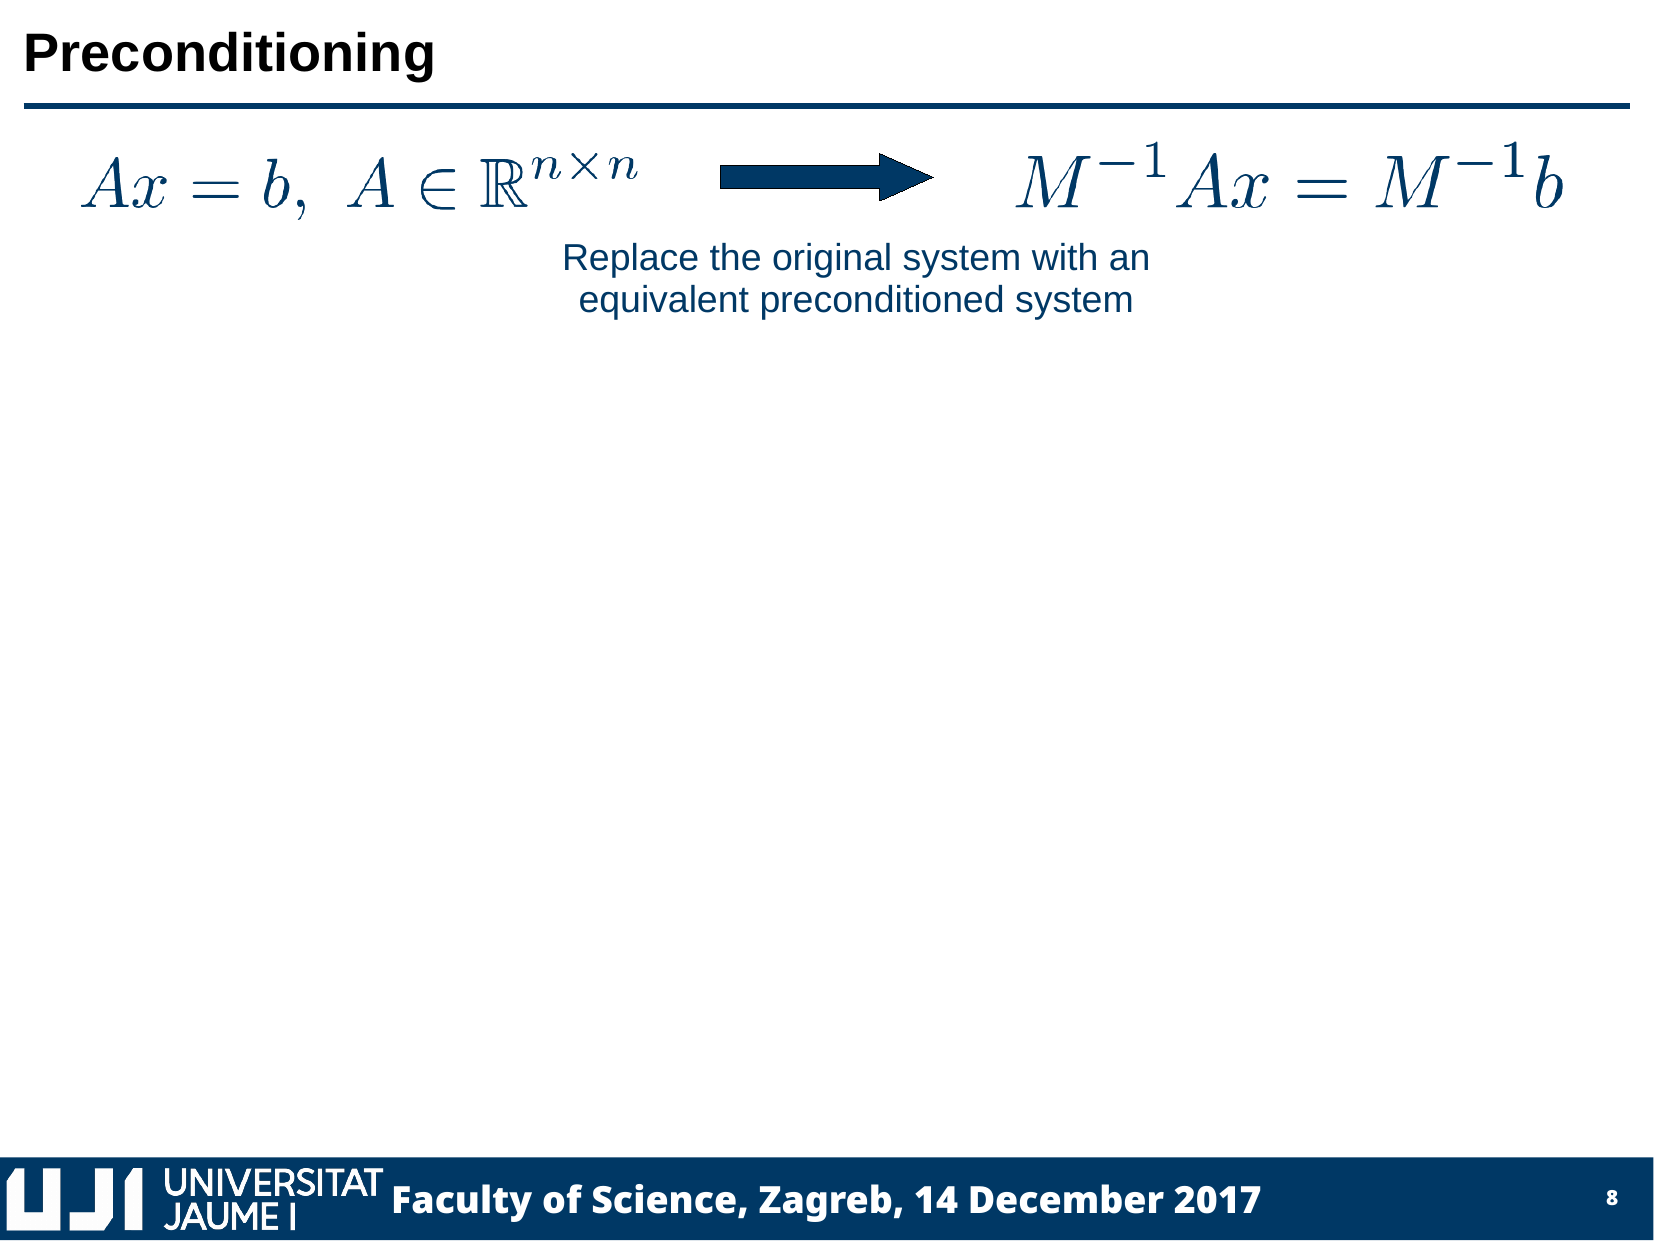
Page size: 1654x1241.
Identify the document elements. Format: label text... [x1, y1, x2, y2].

text_box [720, 153, 934, 201]
picture [81, 153, 638, 220]
picture [0, 1158, 390, 1241]
picture [1015, 141, 1563, 208]
list Replace the original system with an equivalent preconditioned system [437, 236, 1205, 343]
title Preconditioning [23, 0, 1630, 107]
